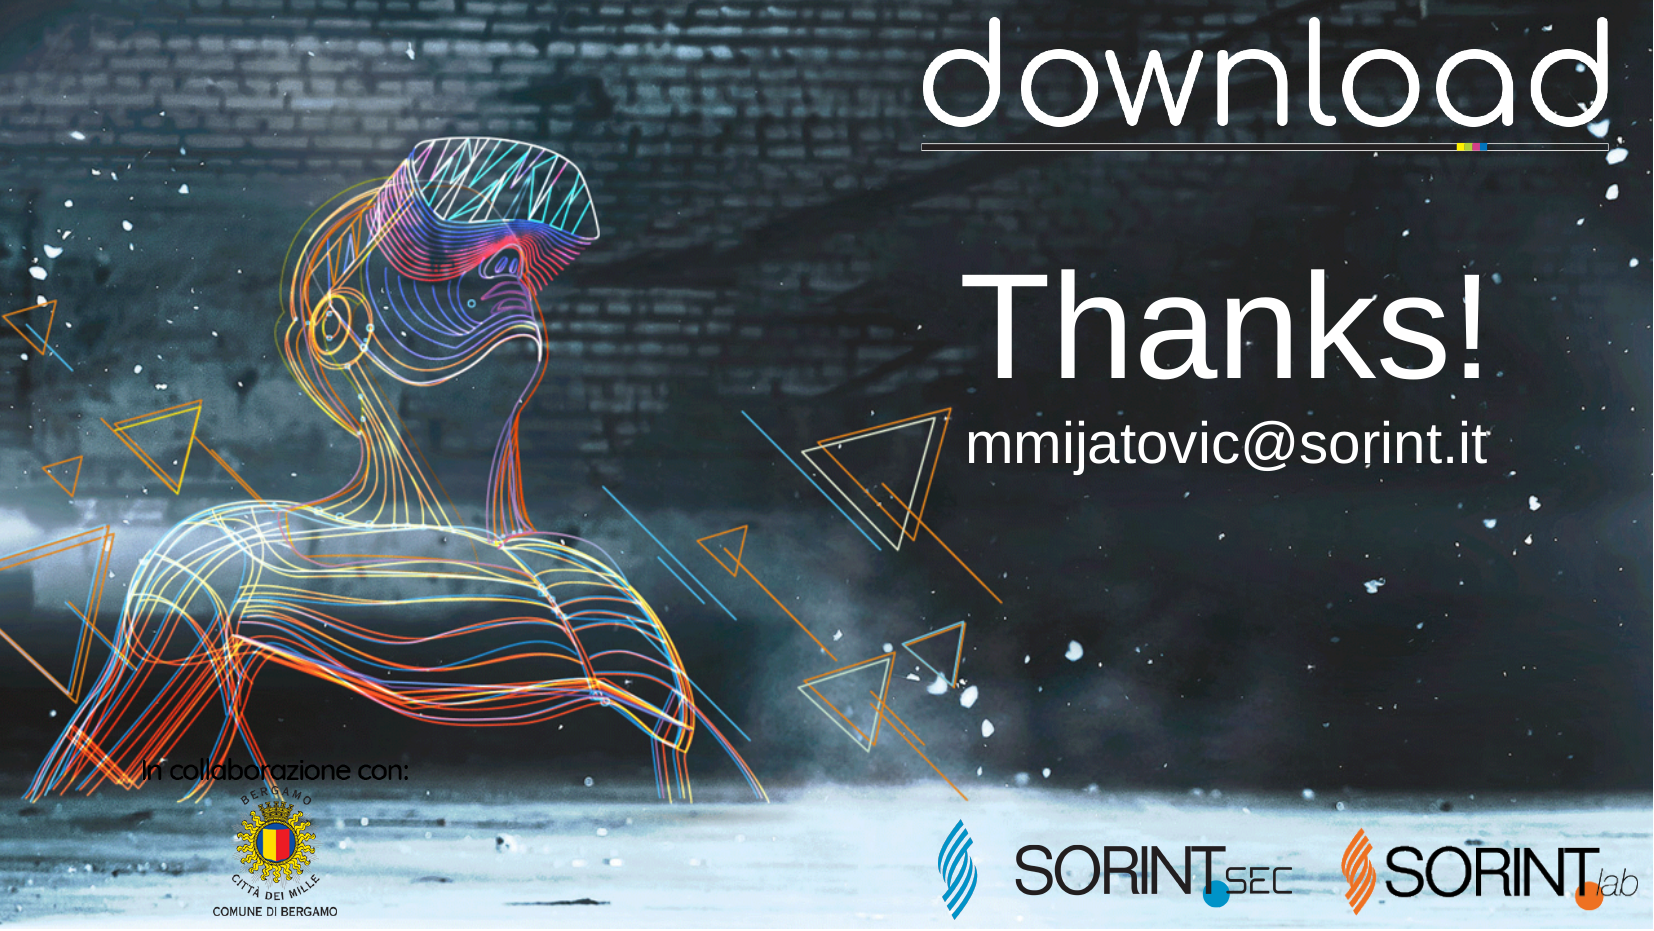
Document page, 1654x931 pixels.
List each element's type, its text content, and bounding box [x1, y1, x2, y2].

picture [0, 0, 1653, 931]
text_box Thanks! mmijatovic@sorint.it [944, 188, 1630, 670]
